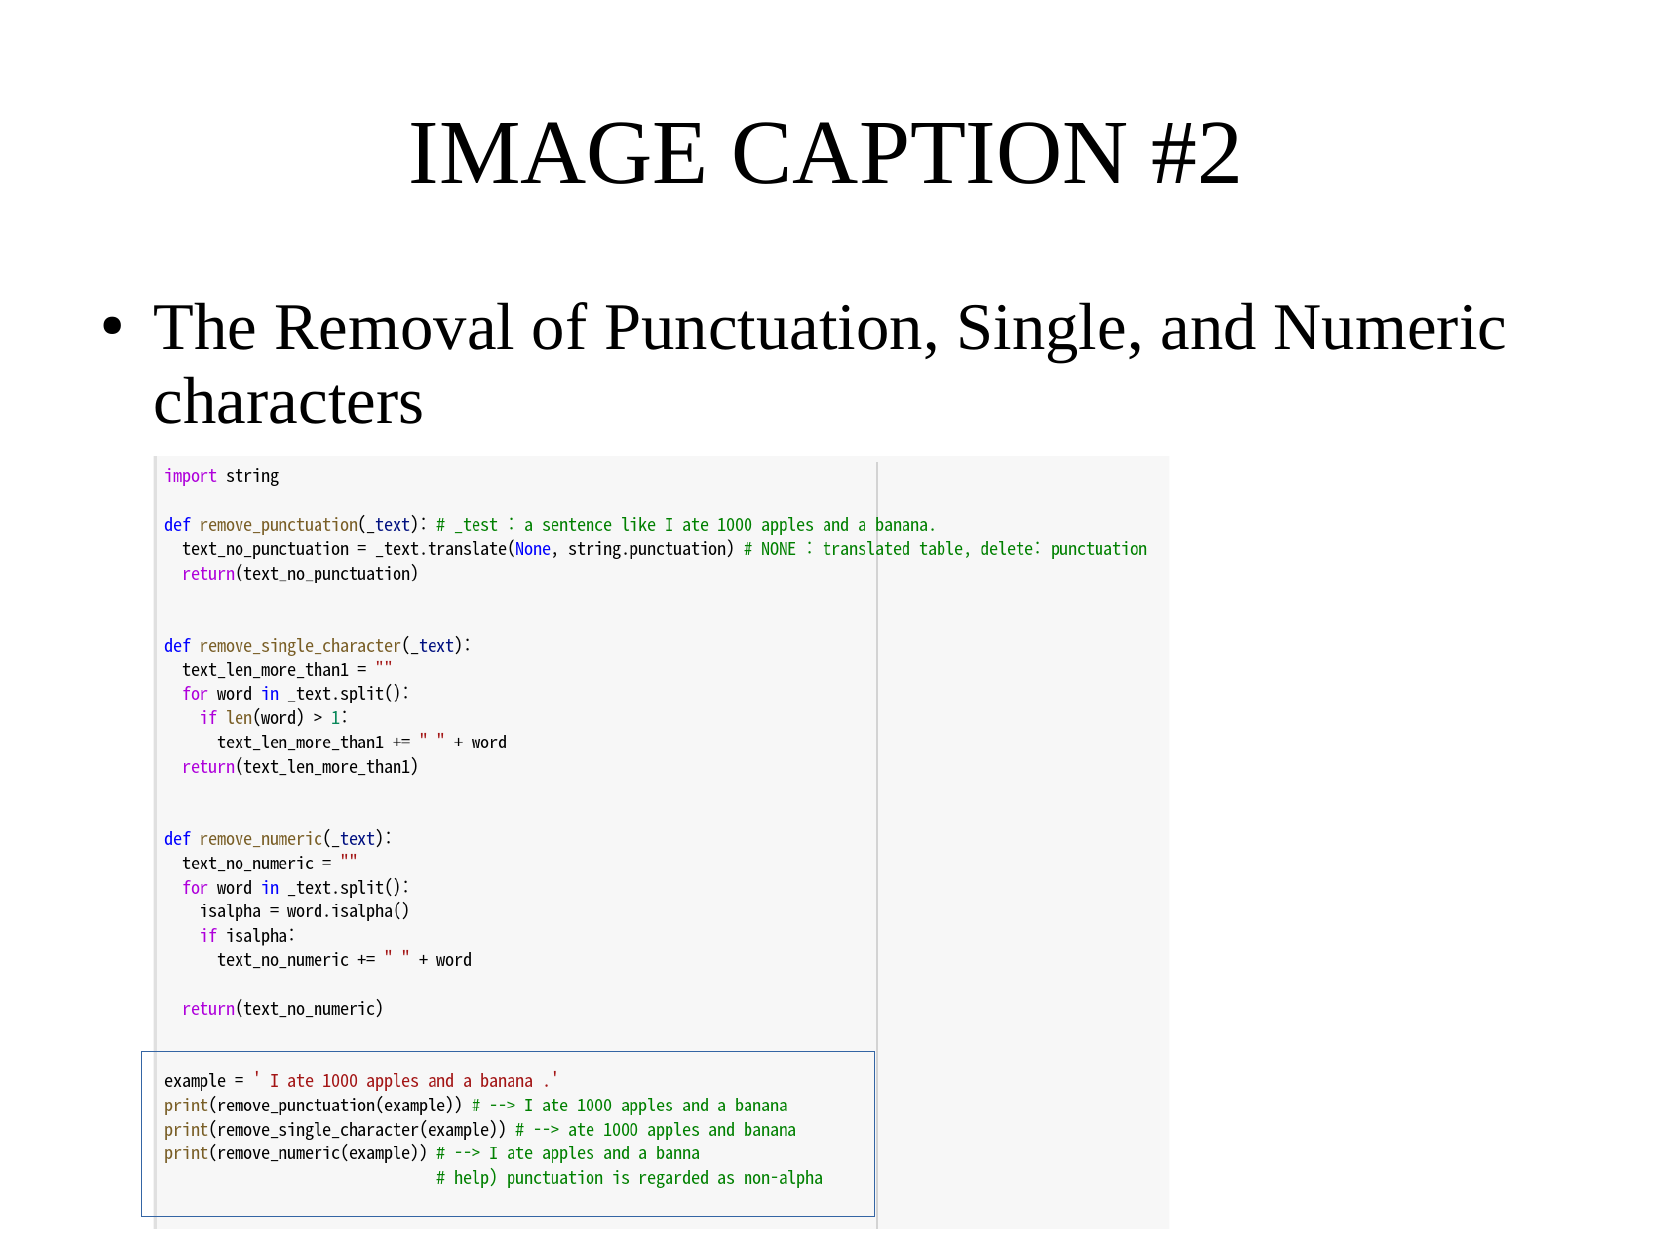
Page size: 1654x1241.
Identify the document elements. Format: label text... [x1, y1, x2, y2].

list The Removal of Punctuation, Single, and Numeric characters [82, 290, 1571, 1010]
picture [153, 1052, 874, 1216]
picture [153, 456, 1170, 1229]
title IMAGE CAPTION #2 [82, 49, 1571, 257]
